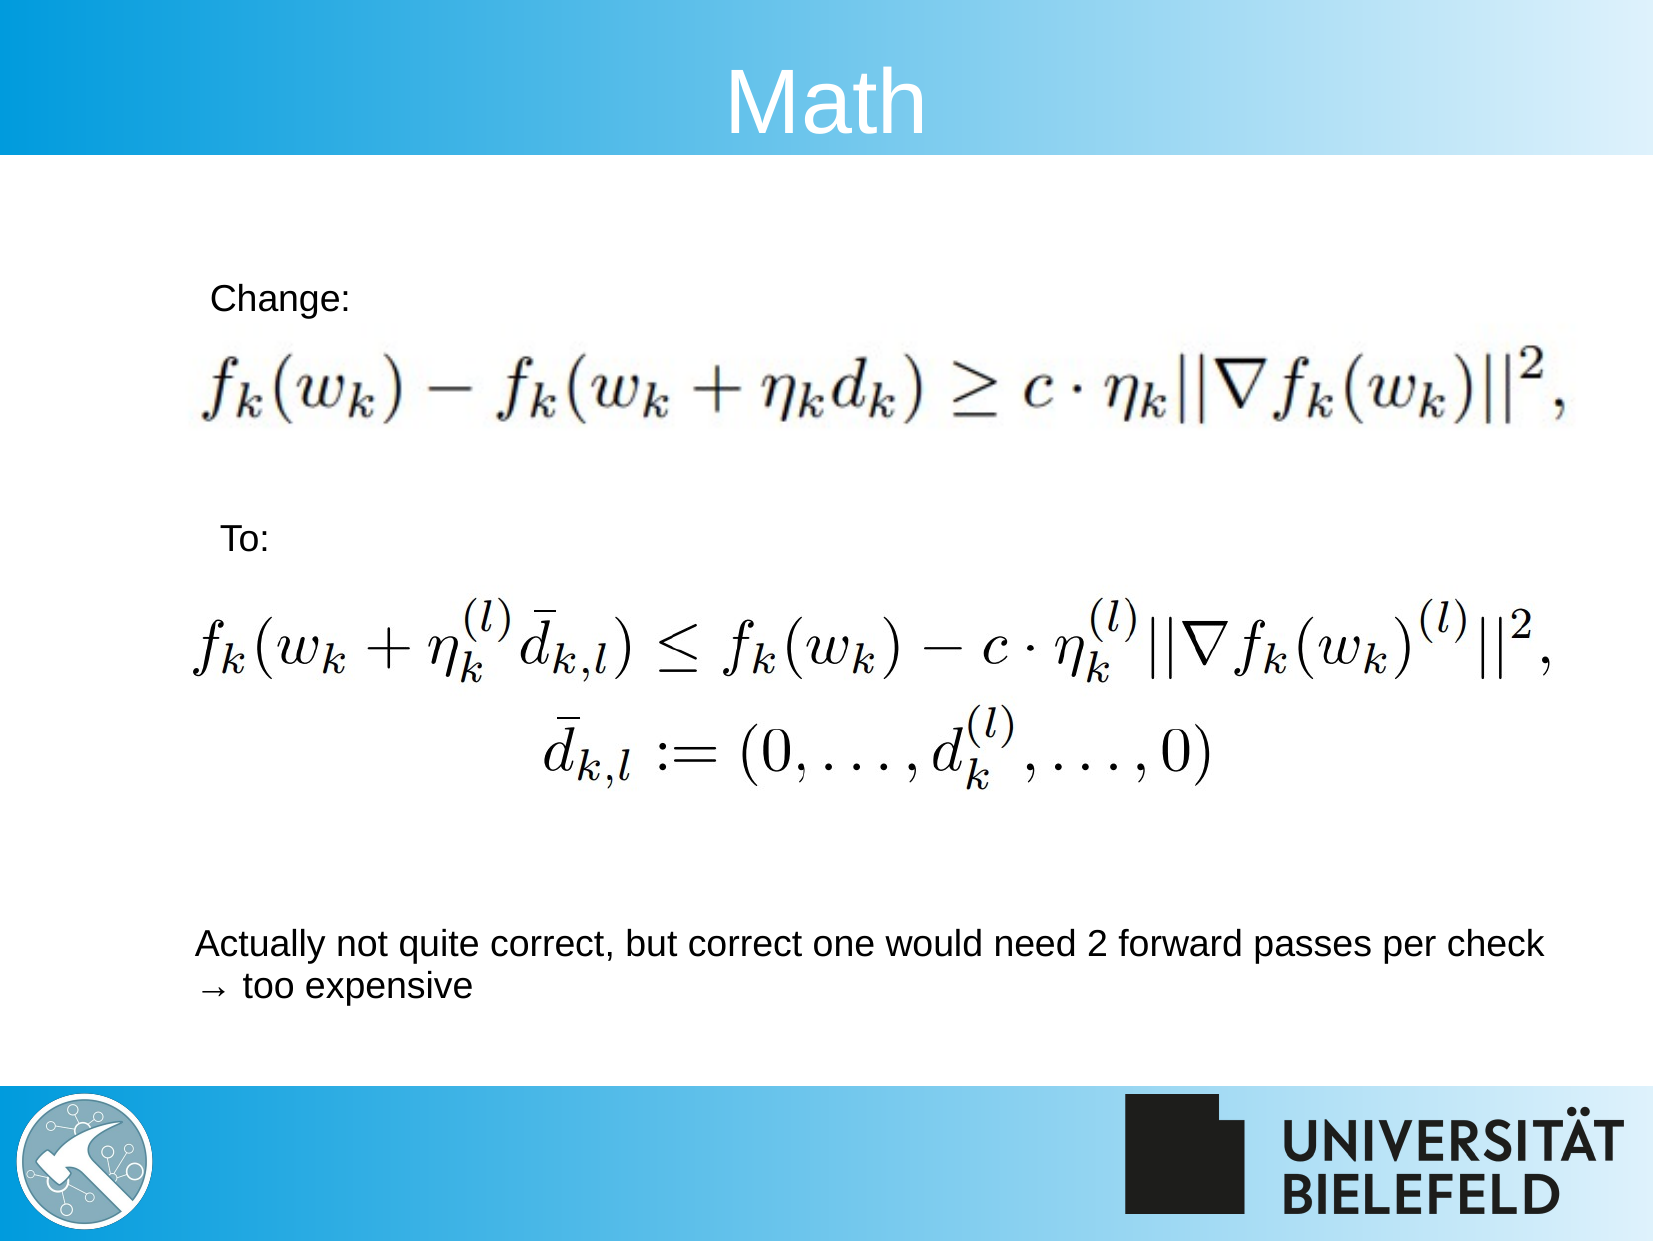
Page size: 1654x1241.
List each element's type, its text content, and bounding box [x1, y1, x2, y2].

text_box Actually not quite correct, but correct one would need 2 forward passes per check → too expensive [180, 915, 1571, 1014]
text_box To: [205, 510, 286, 567]
picture [17, 1086, 153, 1241]
picture [1125, 1094, 1624, 1214]
text_box Change: [195, 270, 366, 327]
picture [150, 569, 1587, 811]
picture [120, 290, 1606, 463]
title Math [82, 49, 1571, 155]
